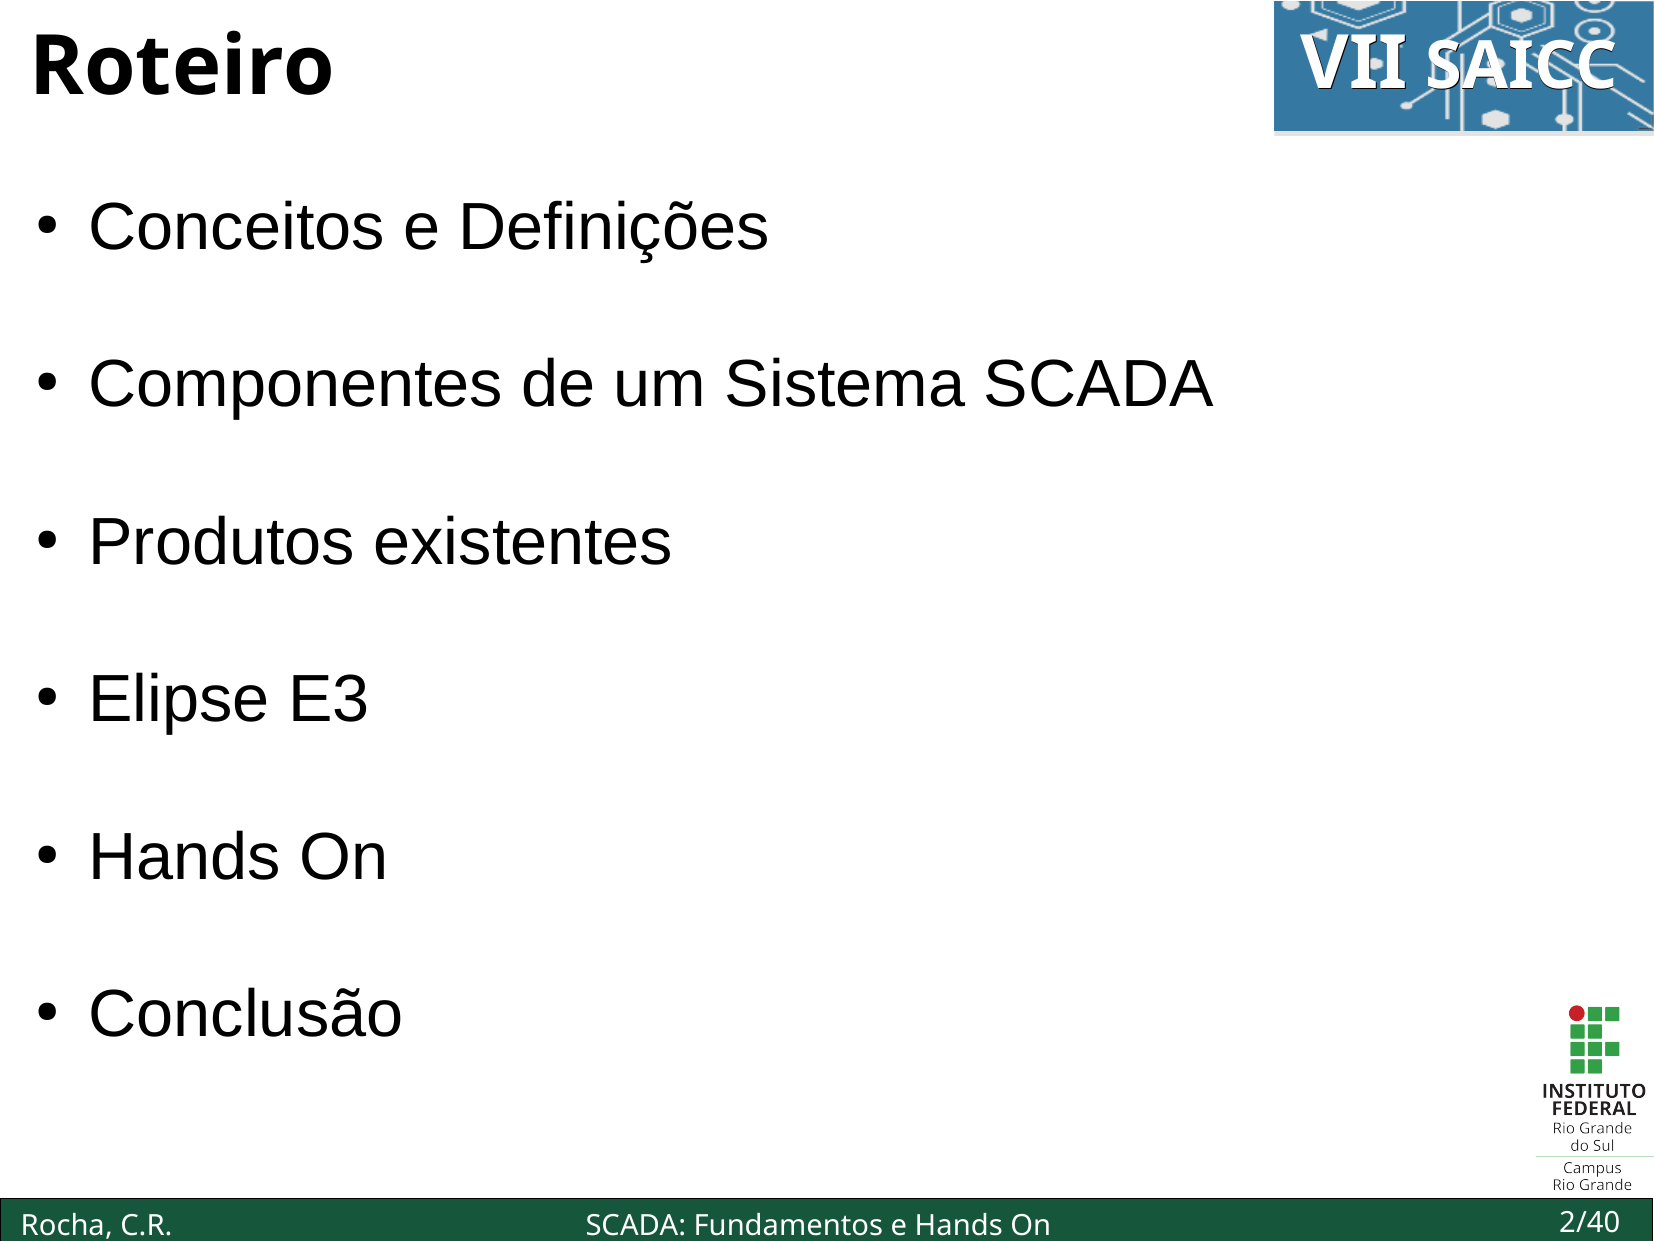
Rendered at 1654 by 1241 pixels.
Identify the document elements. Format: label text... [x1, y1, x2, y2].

picture [1535, 1003, 1654, 1194]
title Roteiro [29, 15, 1642, 109]
picture [1274, 1, 1654, 131]
list Conceitos e Definições Componentes de um Sistema SCADA Produtos existentes Elipse E3 Hands On Conclusão [17, 188, 1625, 1105]
